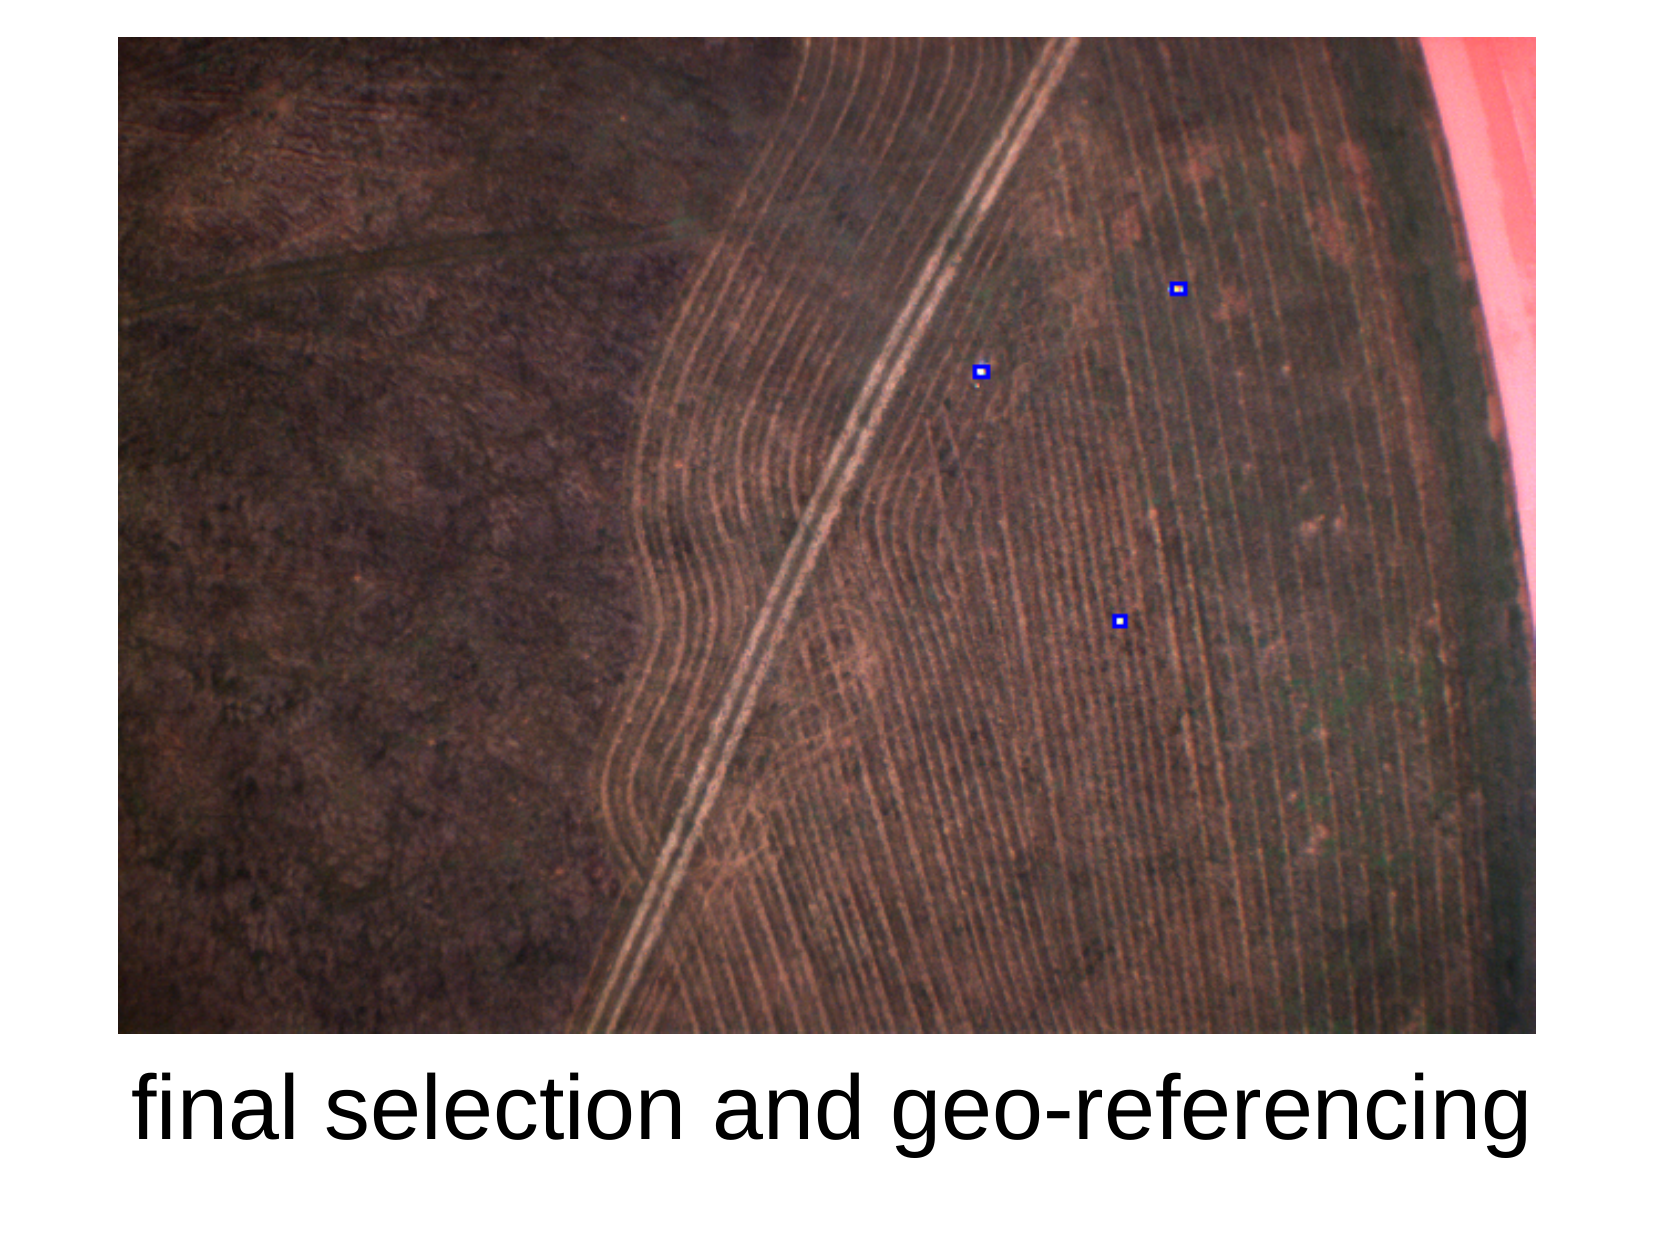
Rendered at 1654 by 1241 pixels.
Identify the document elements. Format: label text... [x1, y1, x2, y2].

picture [118, 37, 1536, 1034]
title final selection and geo-referencing [88, 1003, 1577, 1211]
